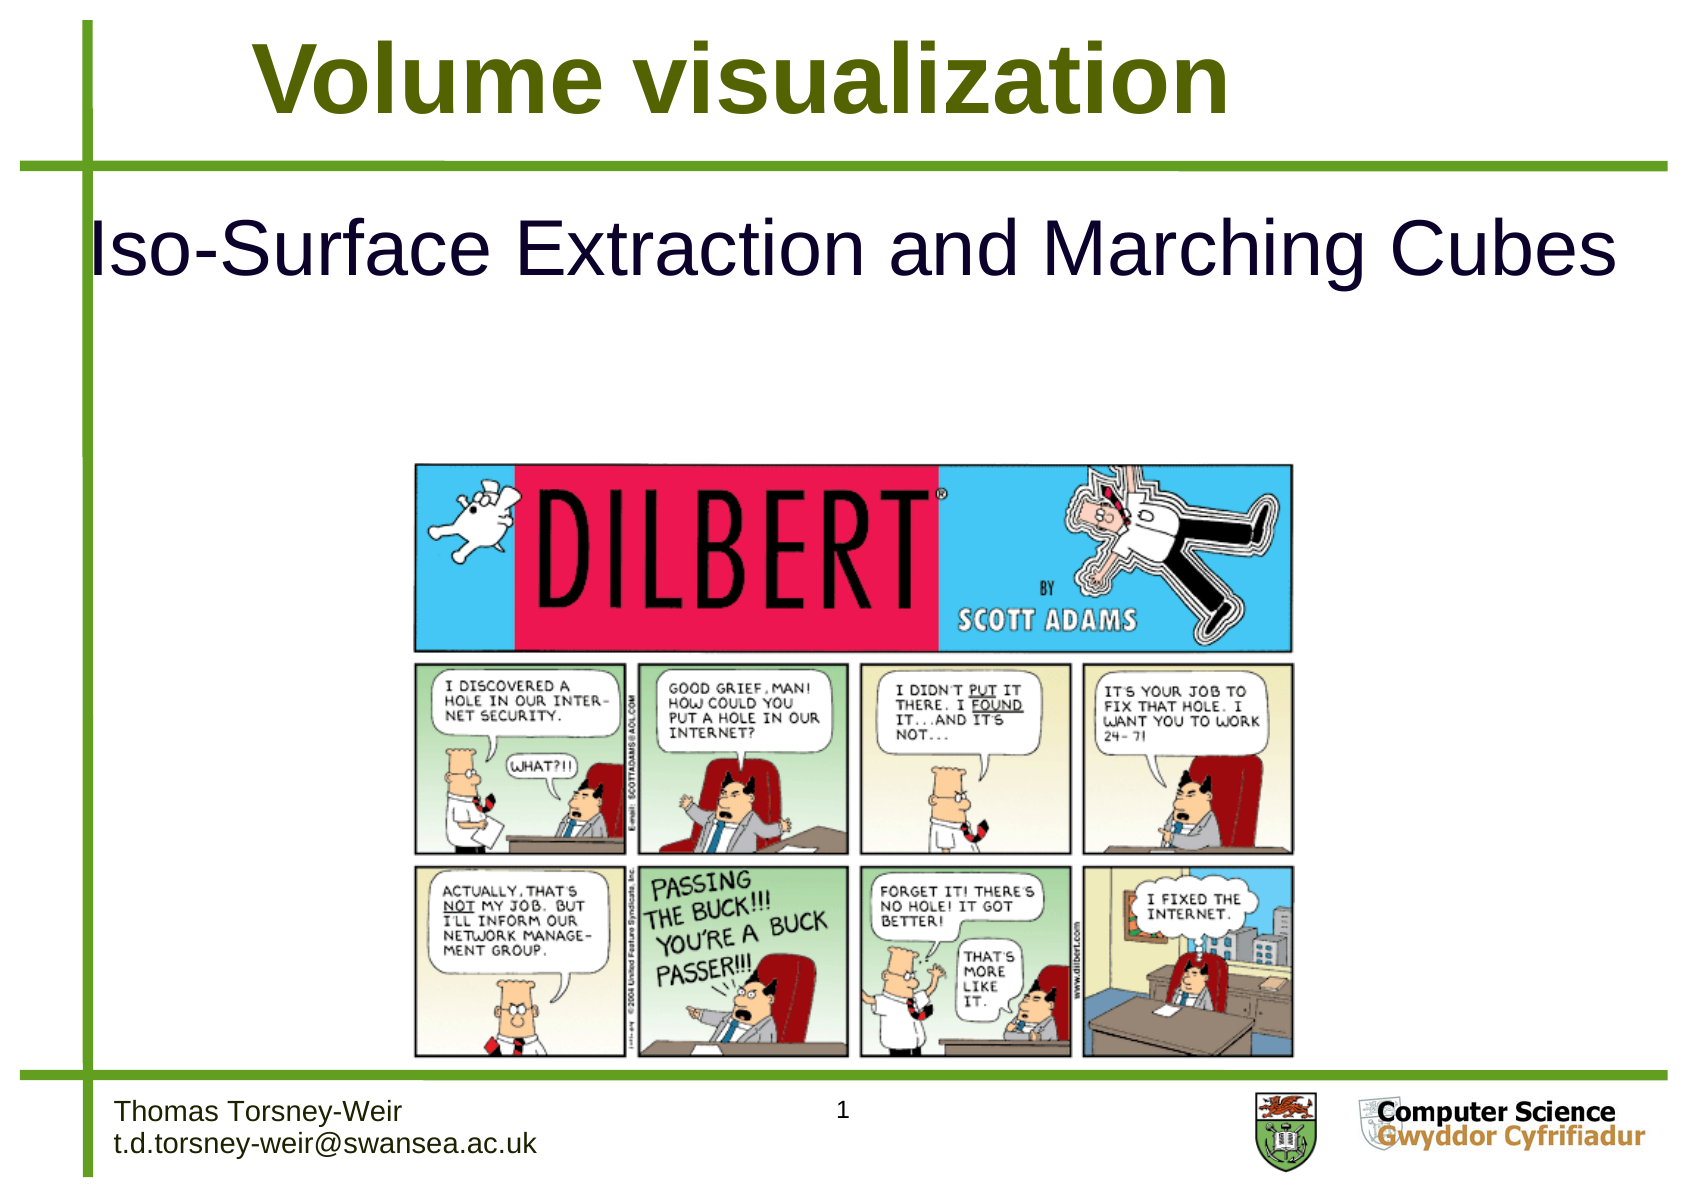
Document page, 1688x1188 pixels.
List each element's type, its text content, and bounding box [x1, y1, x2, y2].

picture [412, 463, 1295, 1059]
subtitle Iso-Surface Extraction and Marching Cubes [41, 188, 1666, 513]
picture [1274, 1092, 1654, 1173]
text_box <number> [412, 1089, 1274, 1188]
title Volume visualization [235, 16, 1557, 145]
